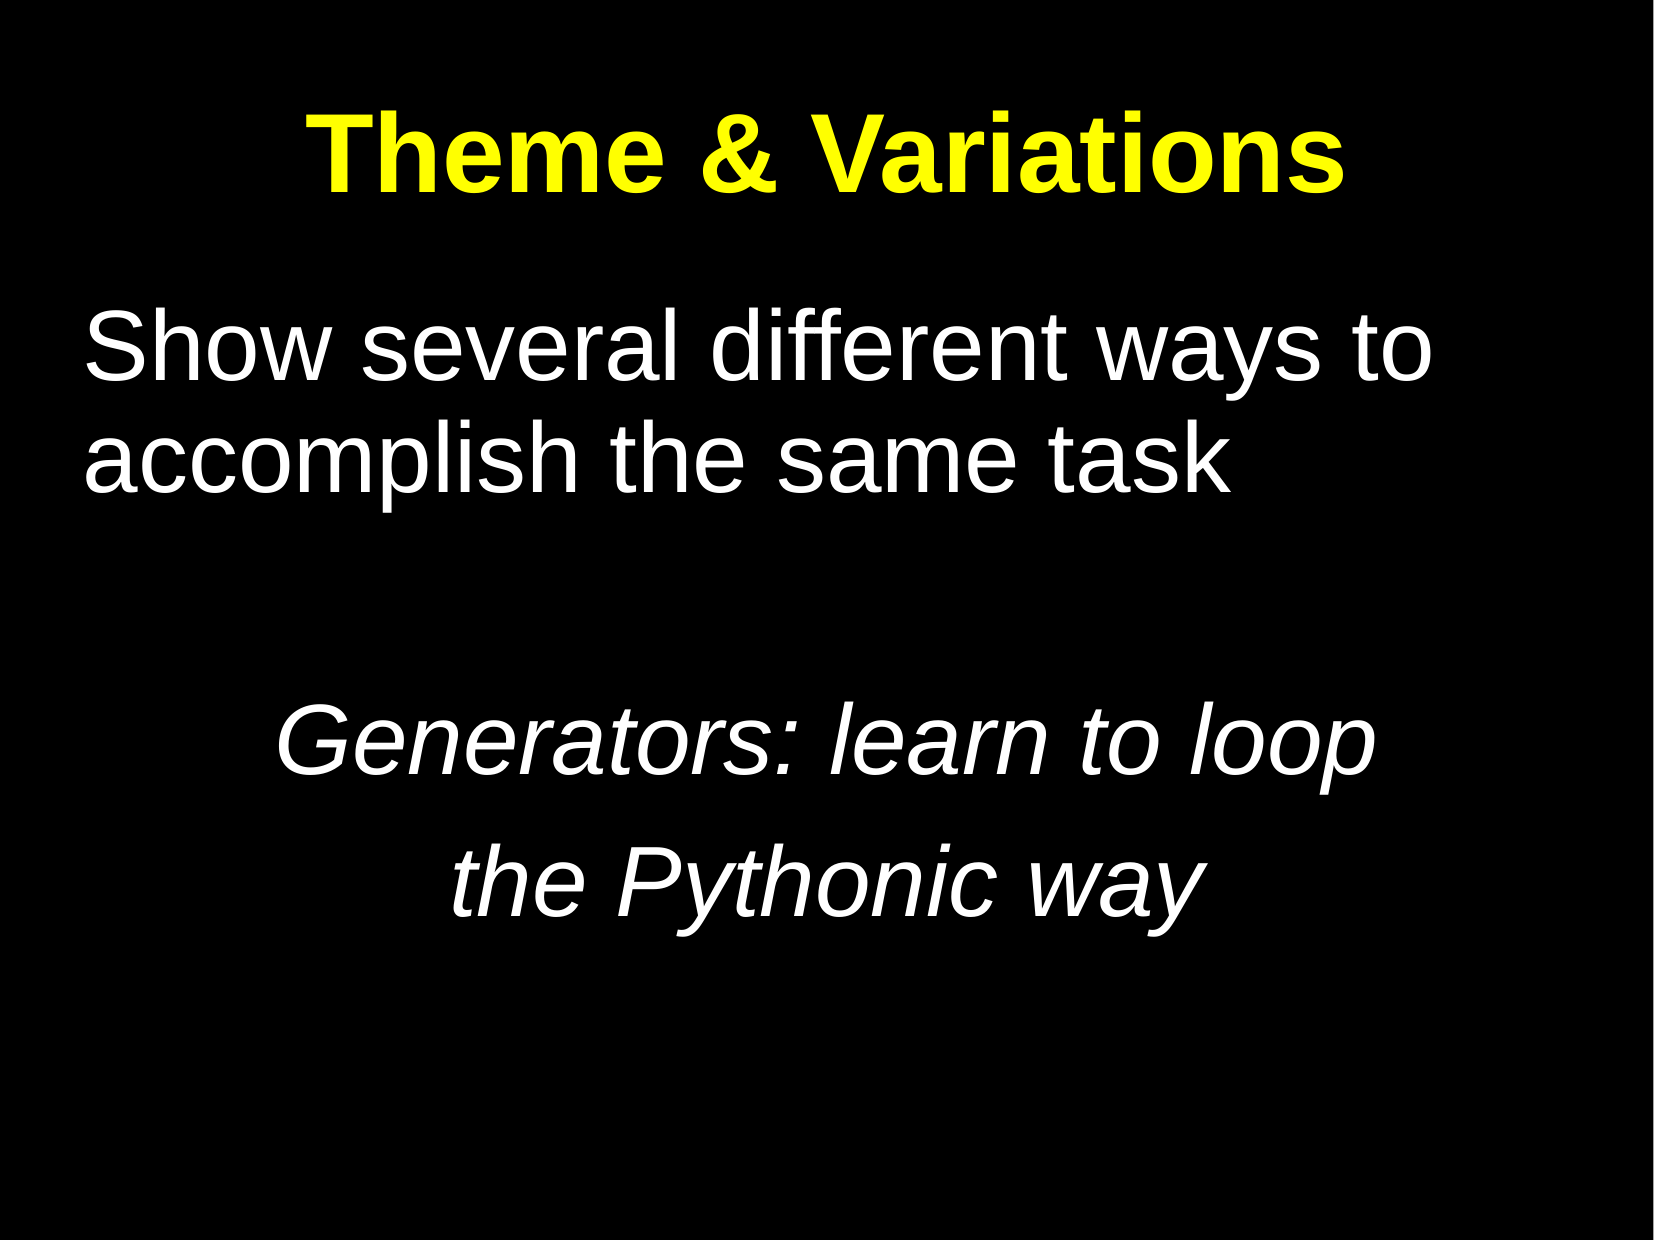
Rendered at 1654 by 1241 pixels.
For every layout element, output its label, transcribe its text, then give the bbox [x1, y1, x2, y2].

list Show several different ways to accomplish the same task Generators: learn to loop the Pythonic way [82, 290, 1571, 1109]
title Theme & Variations [82, 49, 1571, 257]
